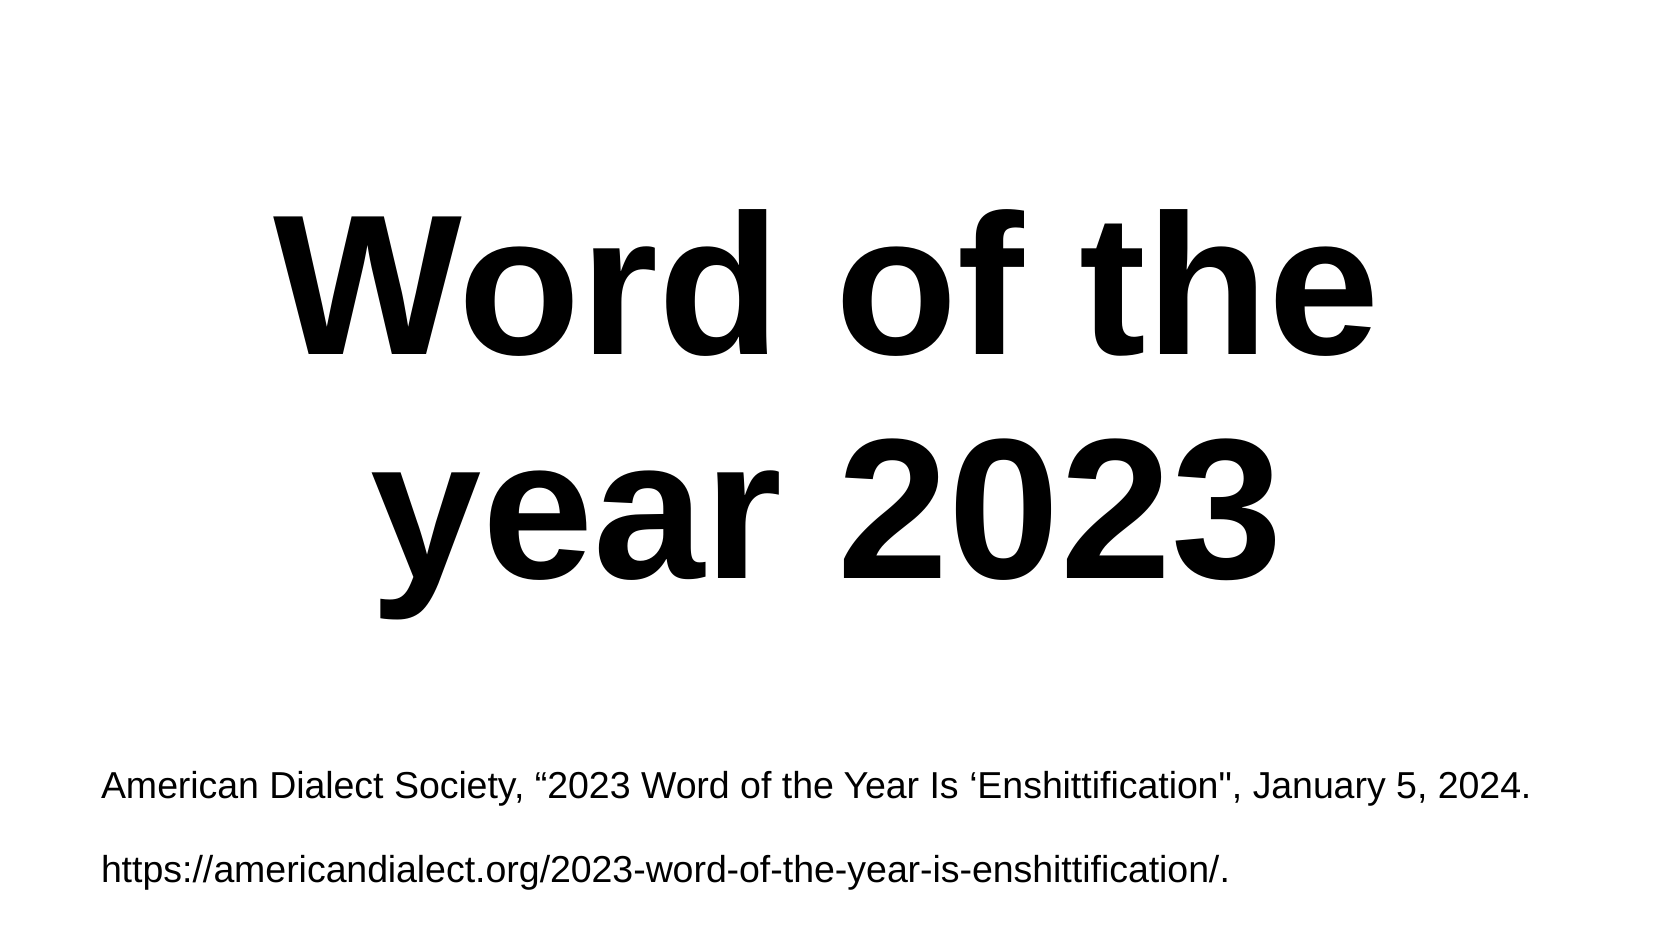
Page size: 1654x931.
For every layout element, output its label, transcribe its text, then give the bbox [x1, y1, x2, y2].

text_box American Dialect Society, “2023 Word of the Year Is ‘Enshittification", January 5, 2024. https://americandialect.org/2023-word-of-the-year-is-enshittification/. [86, 756, 1548, 898]
subtitle Word of the year 2023 [82, 37, 1571, 757]
